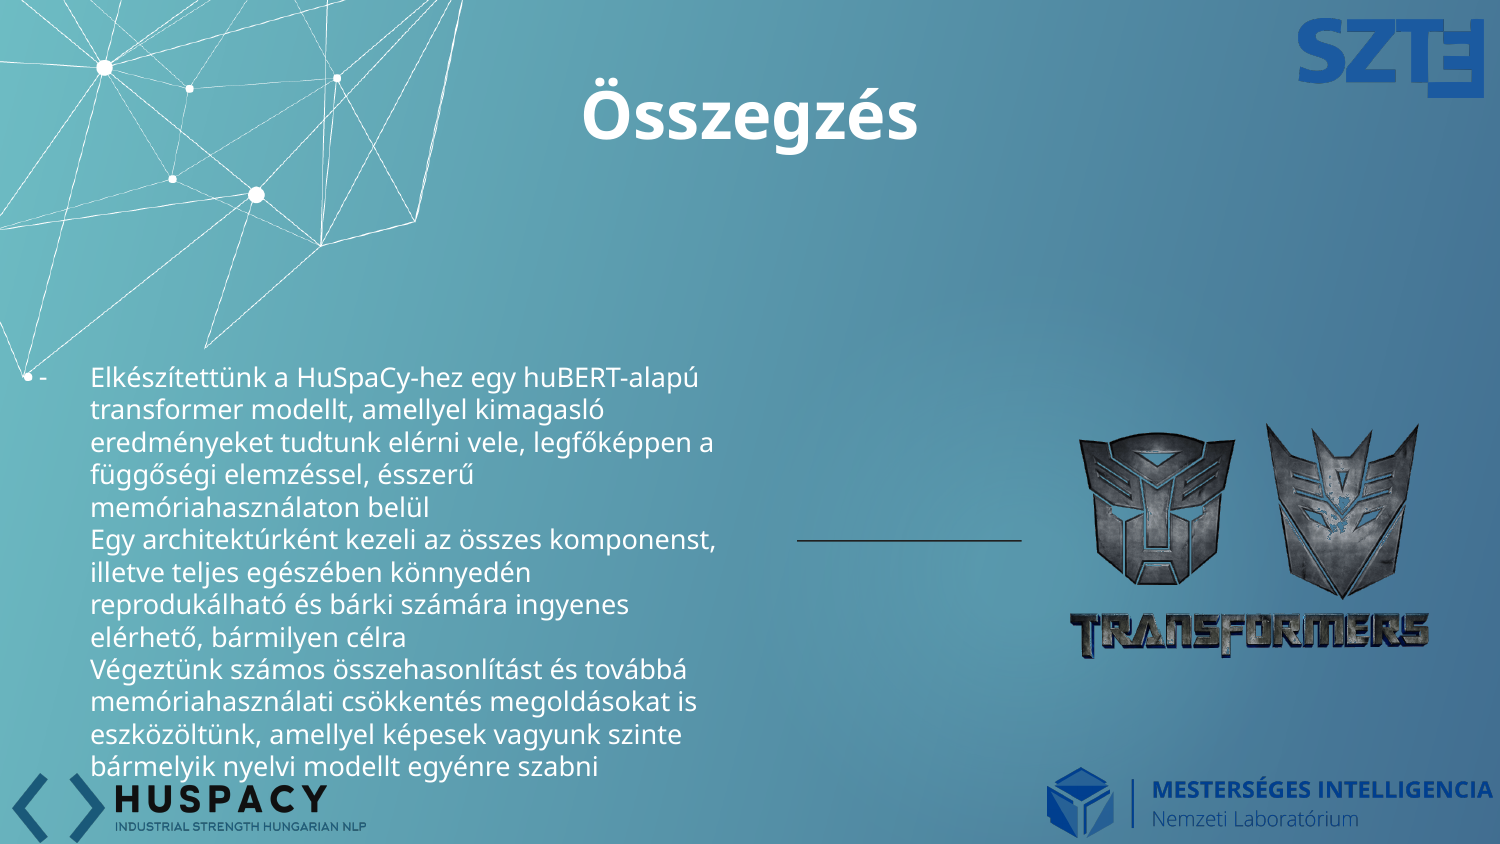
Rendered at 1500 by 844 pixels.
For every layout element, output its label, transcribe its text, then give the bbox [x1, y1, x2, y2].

picture [184, 638, 192, 645]
title Összegzés [322, 57, 1178, 214]
title Elkészítettünk a HuSpaCy-hez egy huBERT-alapú transformer modellt, amellyel kimagasló eredményeket tudtunk elérni vele, legfőképpen a függőségi elemzéssel, ésszerű memóriahasználaton belül Egy architektúrként kezeli az összes komponenst, illetve teljes egészében könnyedén reprodukálható és bárki számára ingyenes elérhető, bármilyen célra Végeztünk számos összehasonlítást és továbbá memóriahasználati csökkentés megoldásokat is eszközöltünk, amellyel képesek vagyunk szinte bármelyik nyelvi modellt egyénre szabni [0, 345, 745, 638]
picture [216, 638, 224, 645]
picture [0, 0, 1500, 844]
